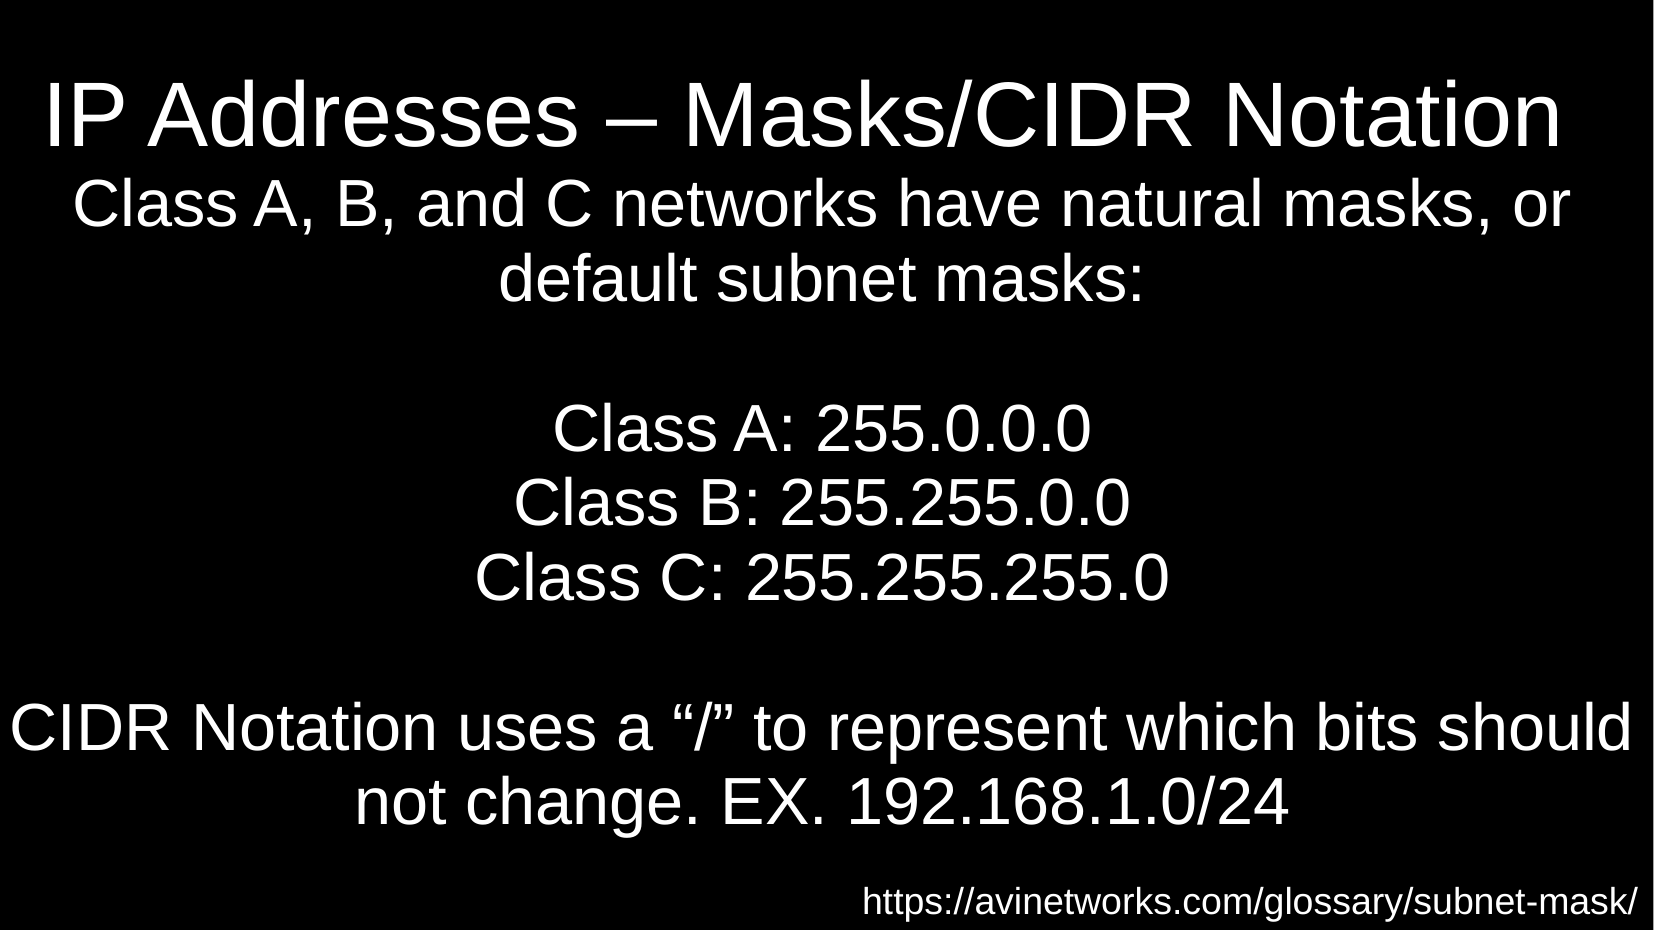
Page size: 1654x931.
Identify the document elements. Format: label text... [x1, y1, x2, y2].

text_box https://avinetworks.com/glossary/subnet-mask/ [847, 873, 1654, 931]
subtitle Class A, B, and C networks have natural masks, or default subnet masks: Class A: 255.0.0.0 Class B: 255.255.0.0 Class C: 255.255.255.0 CIDR Notation uses a “/” to represent which bits should not change. EX. 192.168.1.0/24 [0, 166, 1648, 914]
title IP Addresses – Masks/CIDR Notation [37, 12, 1571, 166]
